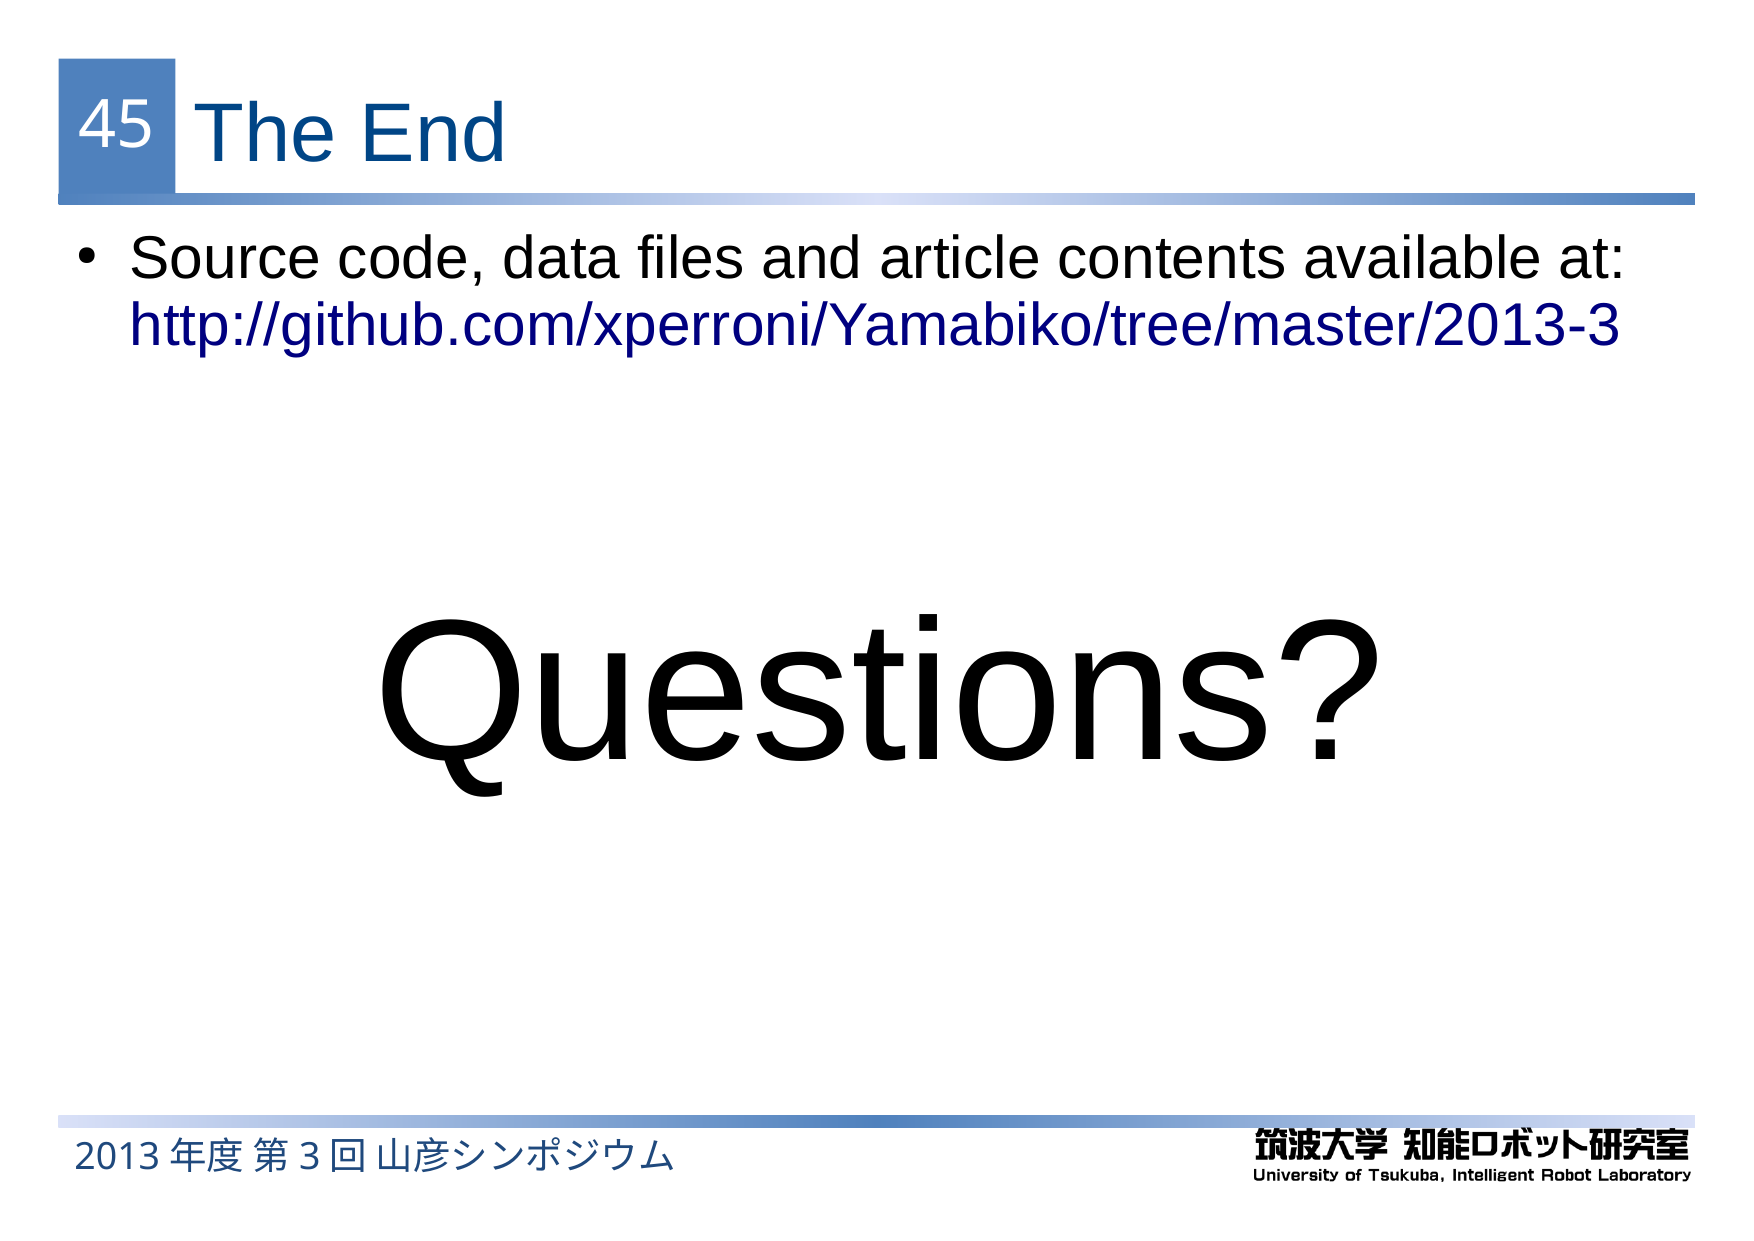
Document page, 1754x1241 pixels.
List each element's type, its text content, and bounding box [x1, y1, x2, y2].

picture [1252, 1127, 1691, 1182]
title The End [193, 61, 1651, 205]
text_box Questions? [58, 471, 1701, 909]
list Source code, data files and article contents available at: http://github.com/xperroni/Yamabiko/tree/master/2013-3 [58, 223, 1696, 404]
